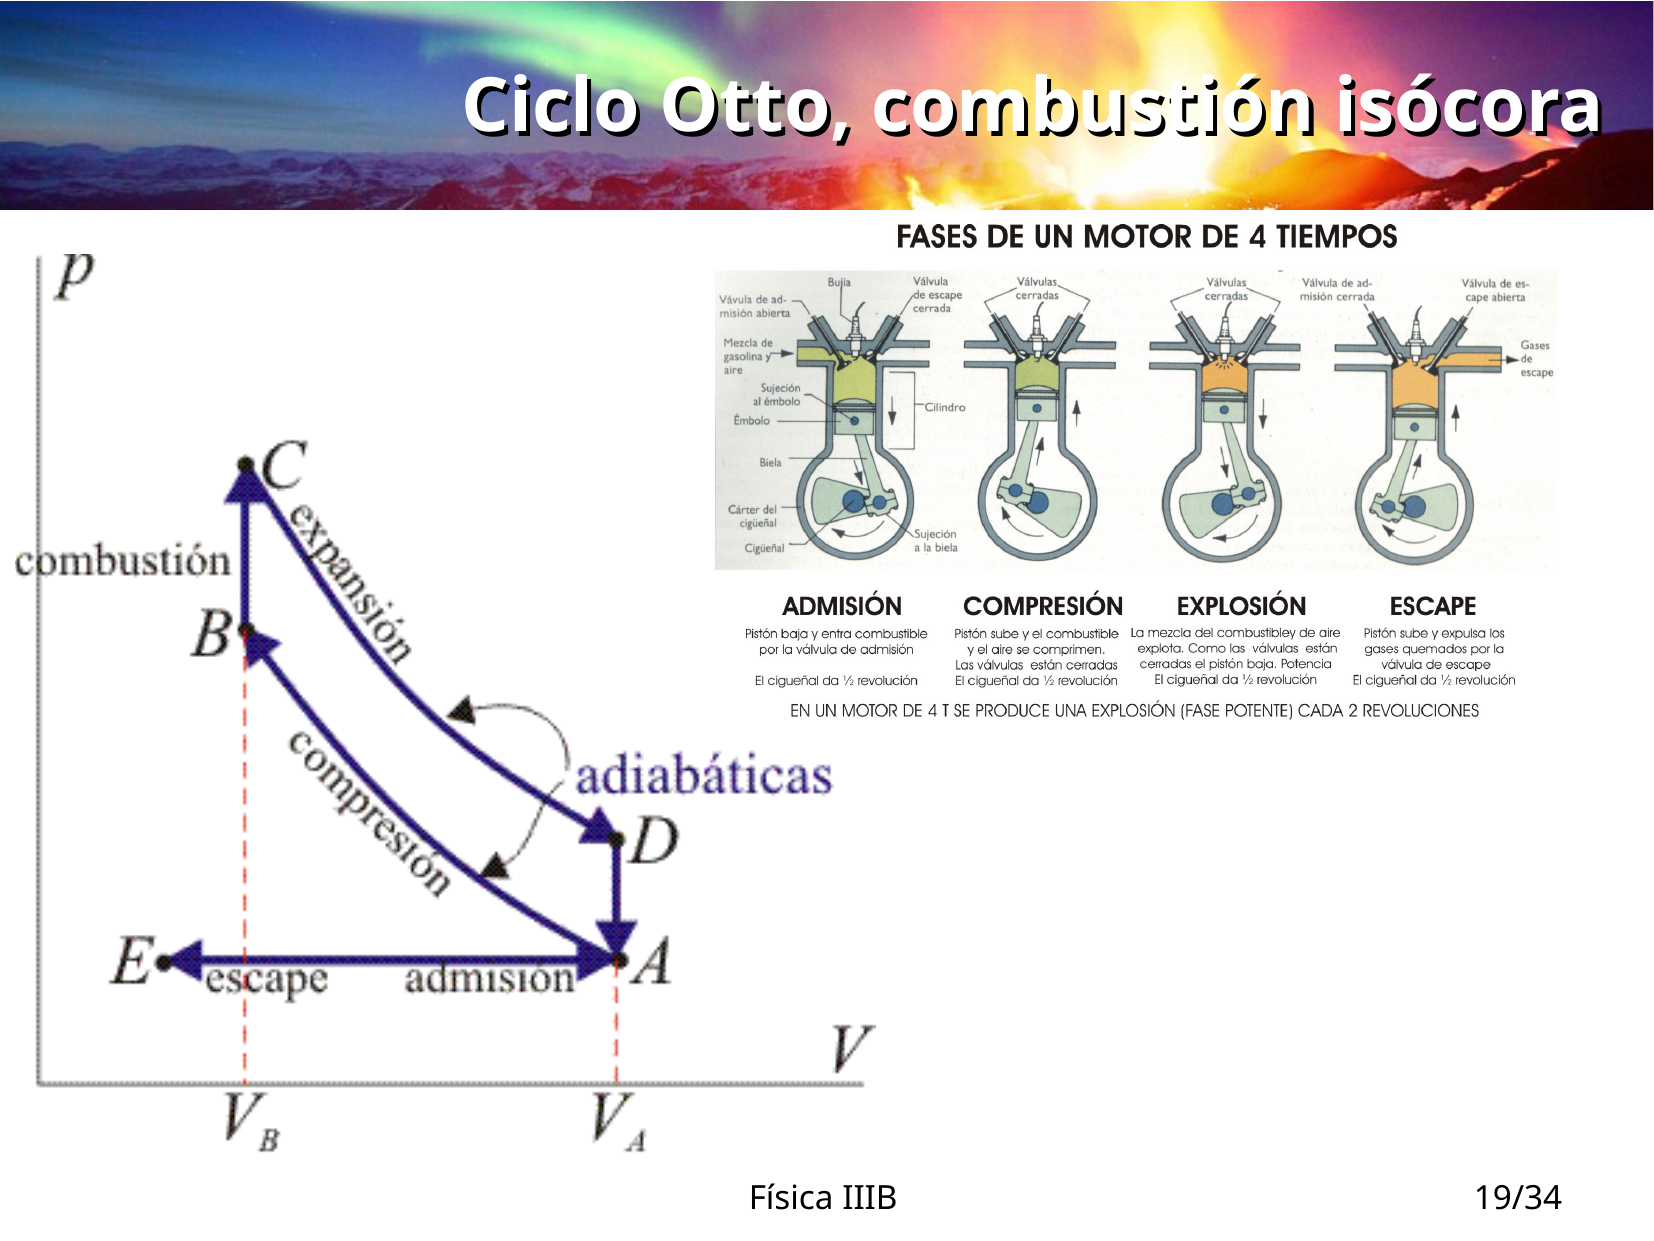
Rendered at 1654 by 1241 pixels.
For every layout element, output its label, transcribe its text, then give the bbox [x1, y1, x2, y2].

title Ciclo Otto, combustión isócora [45, 15, 1606, 191]
picture [0, 1, 1654, 210]
picture [15, 224, 1557, 1156]
